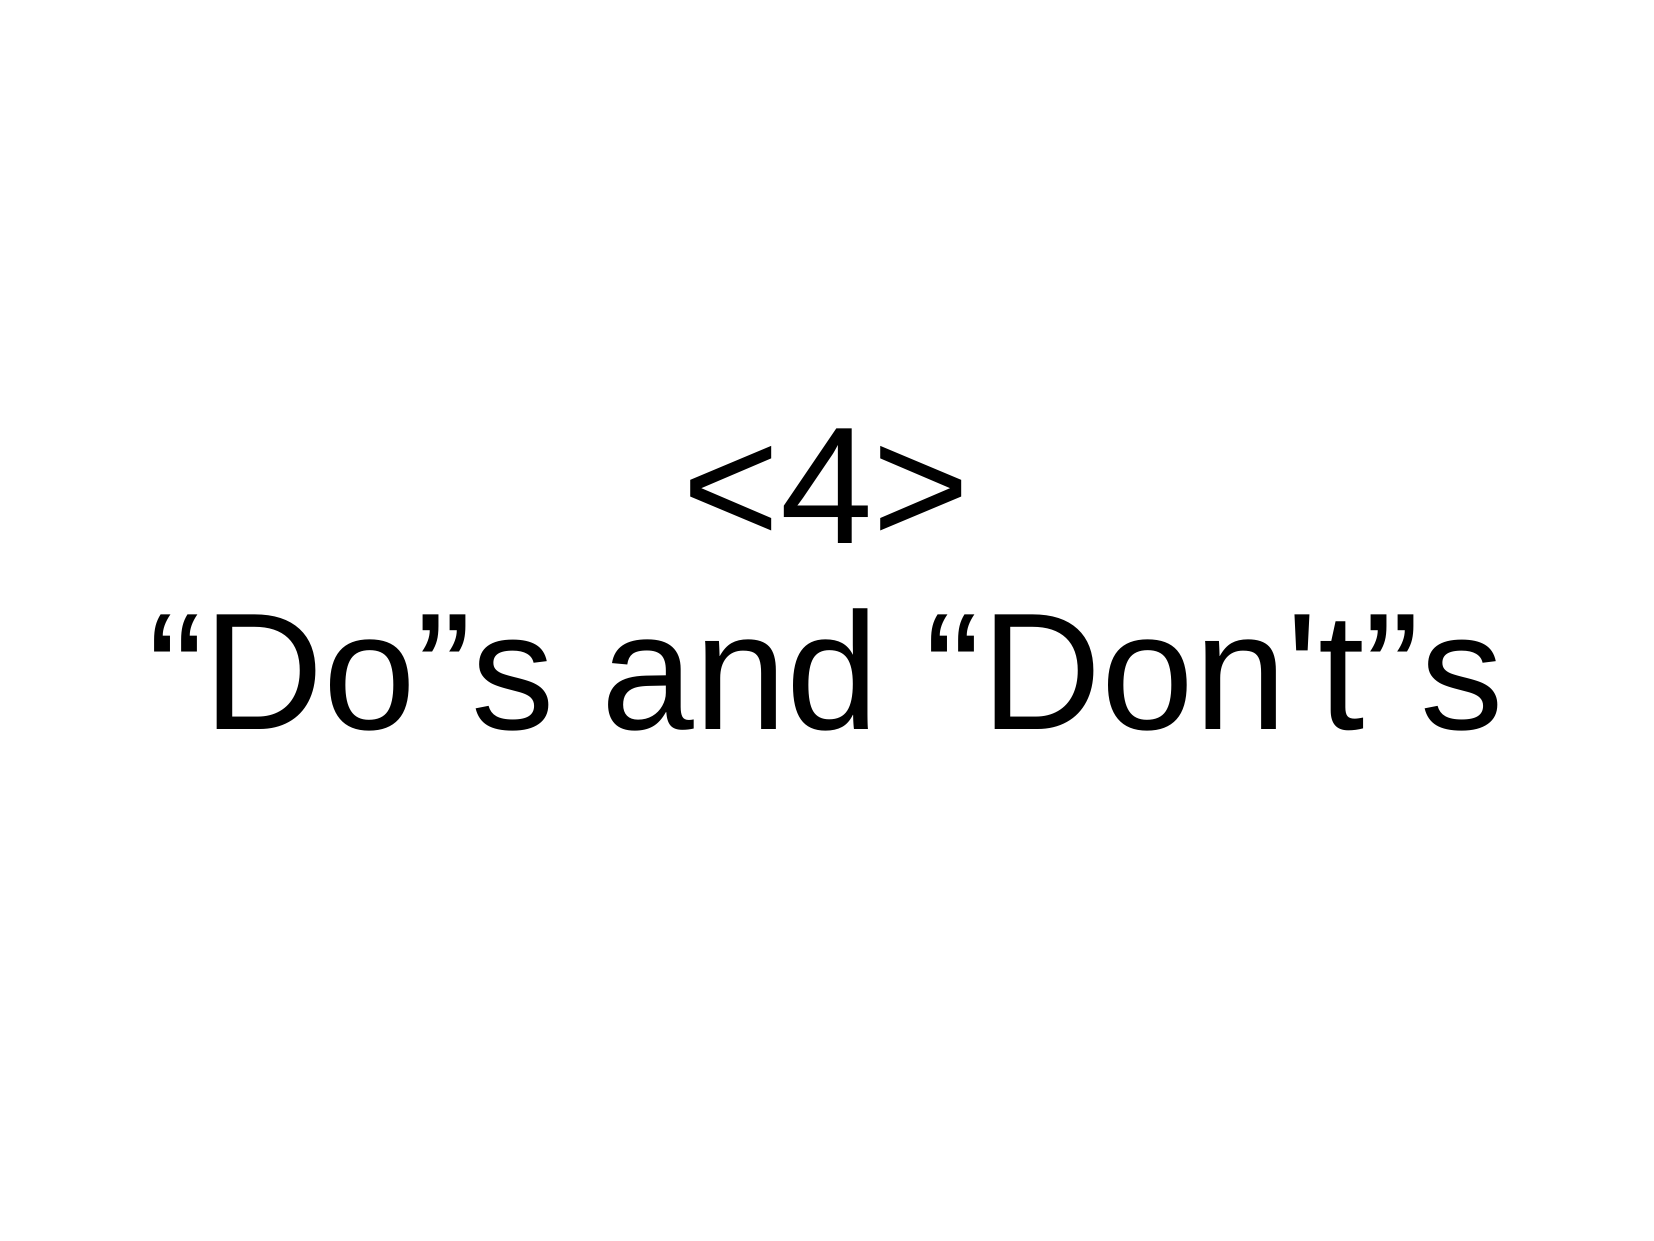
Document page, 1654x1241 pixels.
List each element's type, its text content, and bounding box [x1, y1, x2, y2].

subtitle <4> “Do”s and “Don't”s [82, 49, 1571, 1109]
